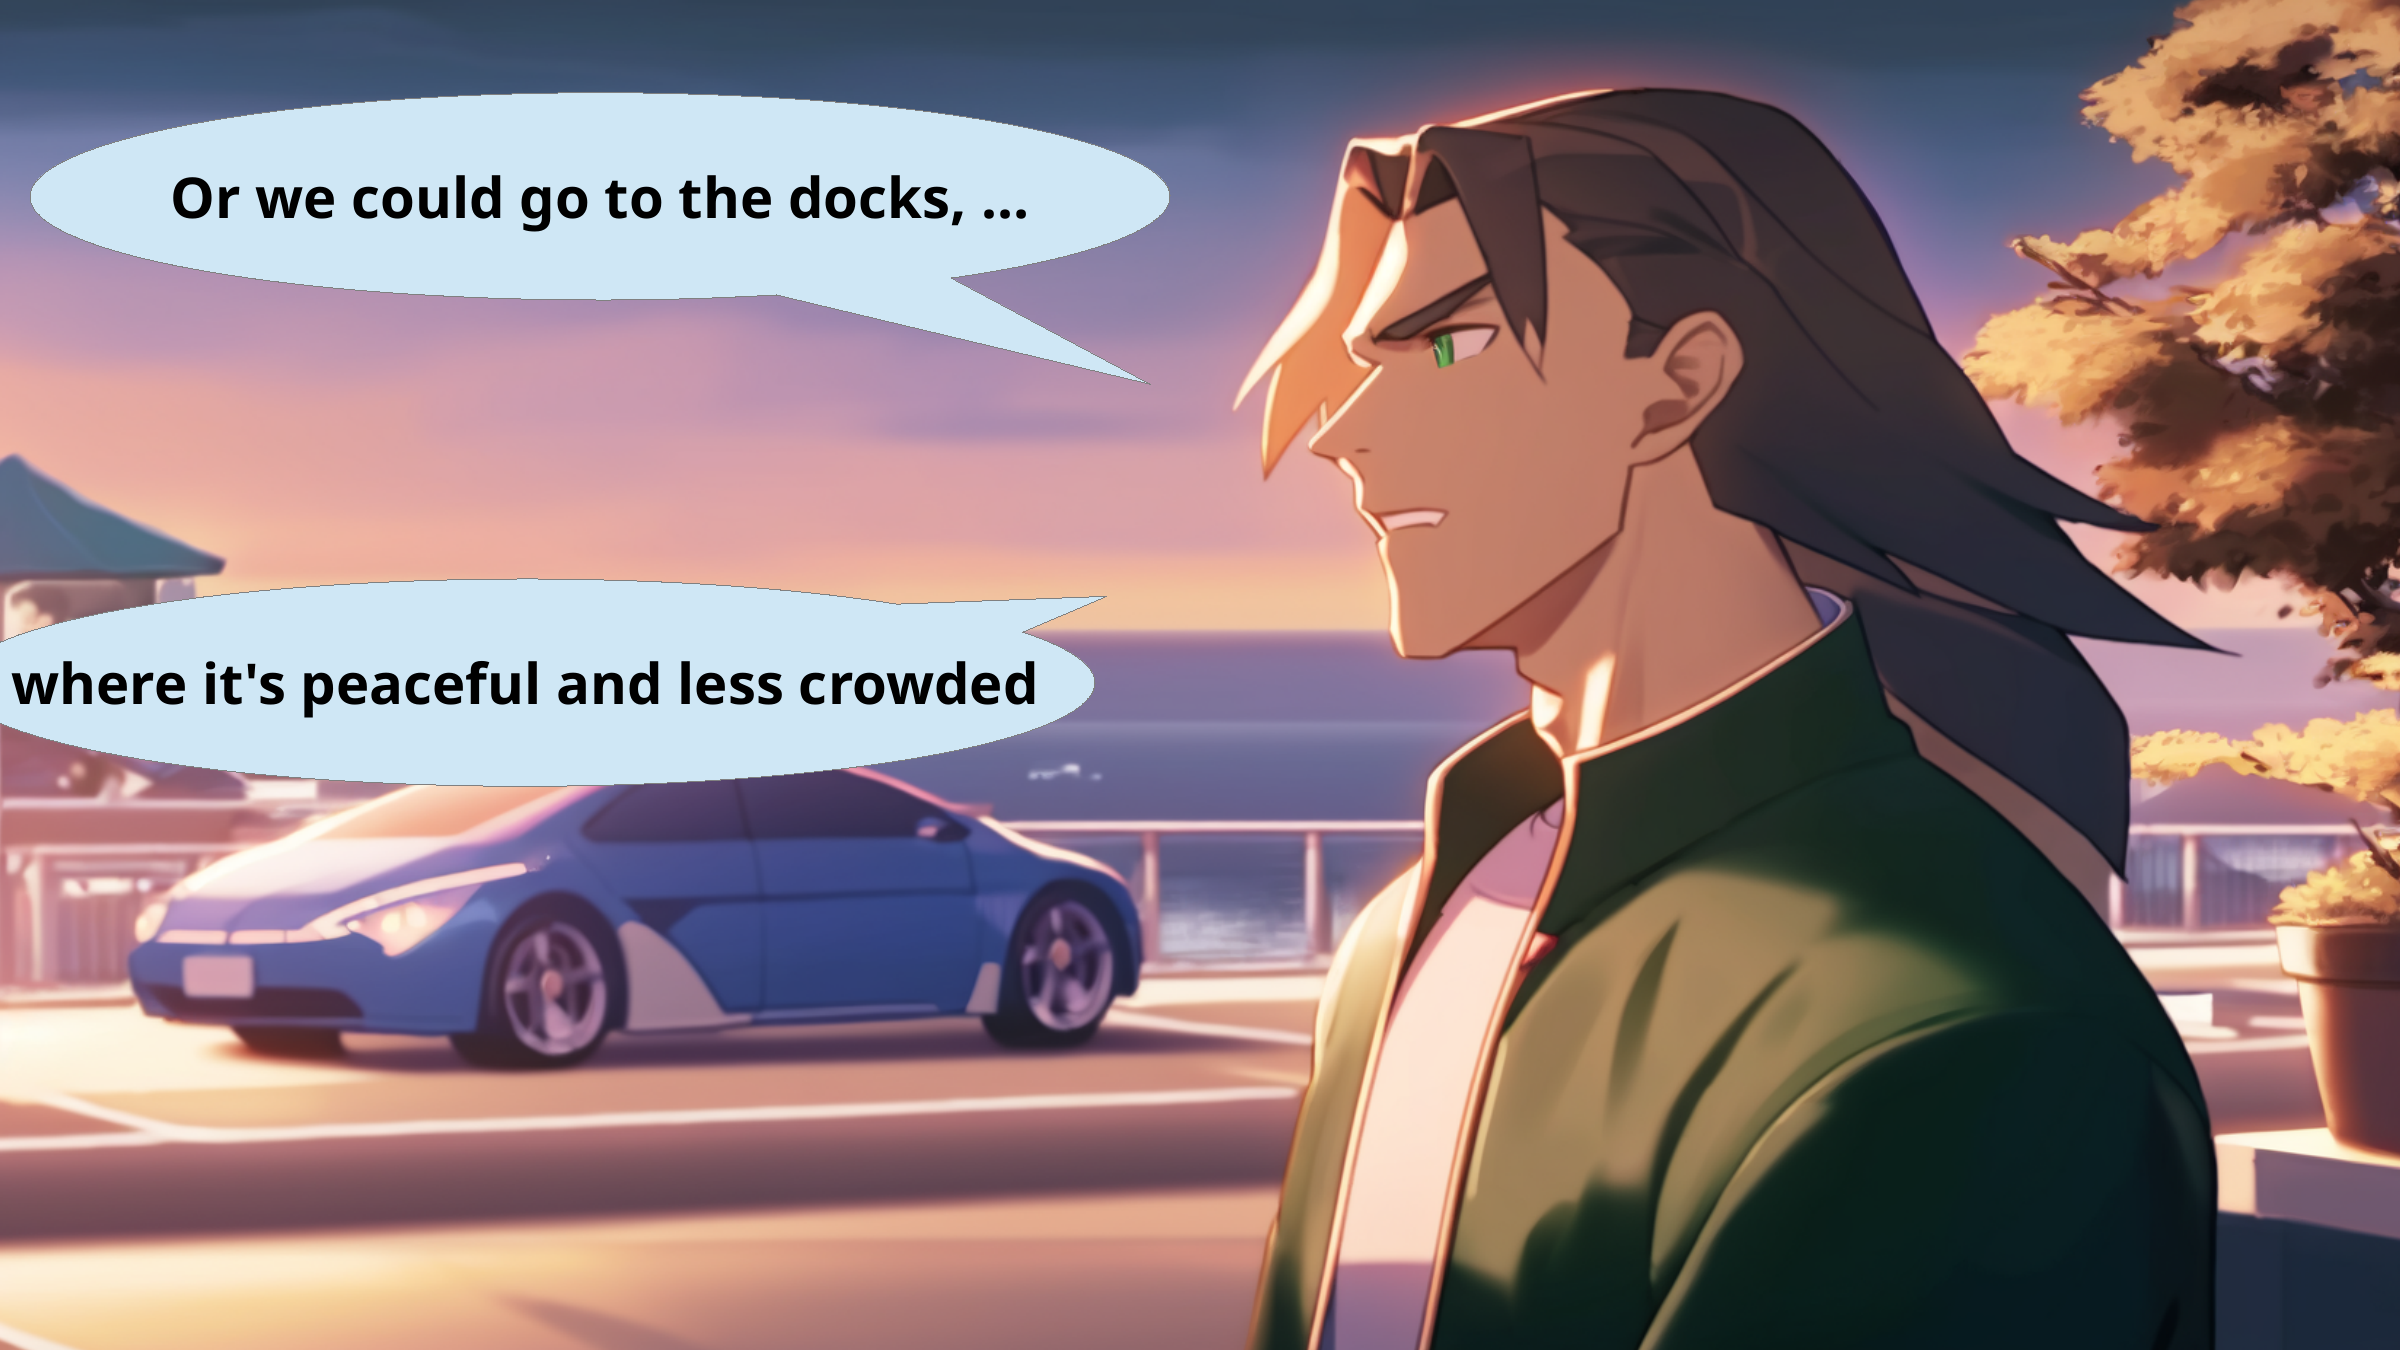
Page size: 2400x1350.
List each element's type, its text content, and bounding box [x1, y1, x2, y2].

picture [0, 0, 2400, 1350]
text_box Or we could go to the docks, … [30, 92, 1171, 385]
text_box where it's peaceful and less crowded [0, 578, 1107, 787]
